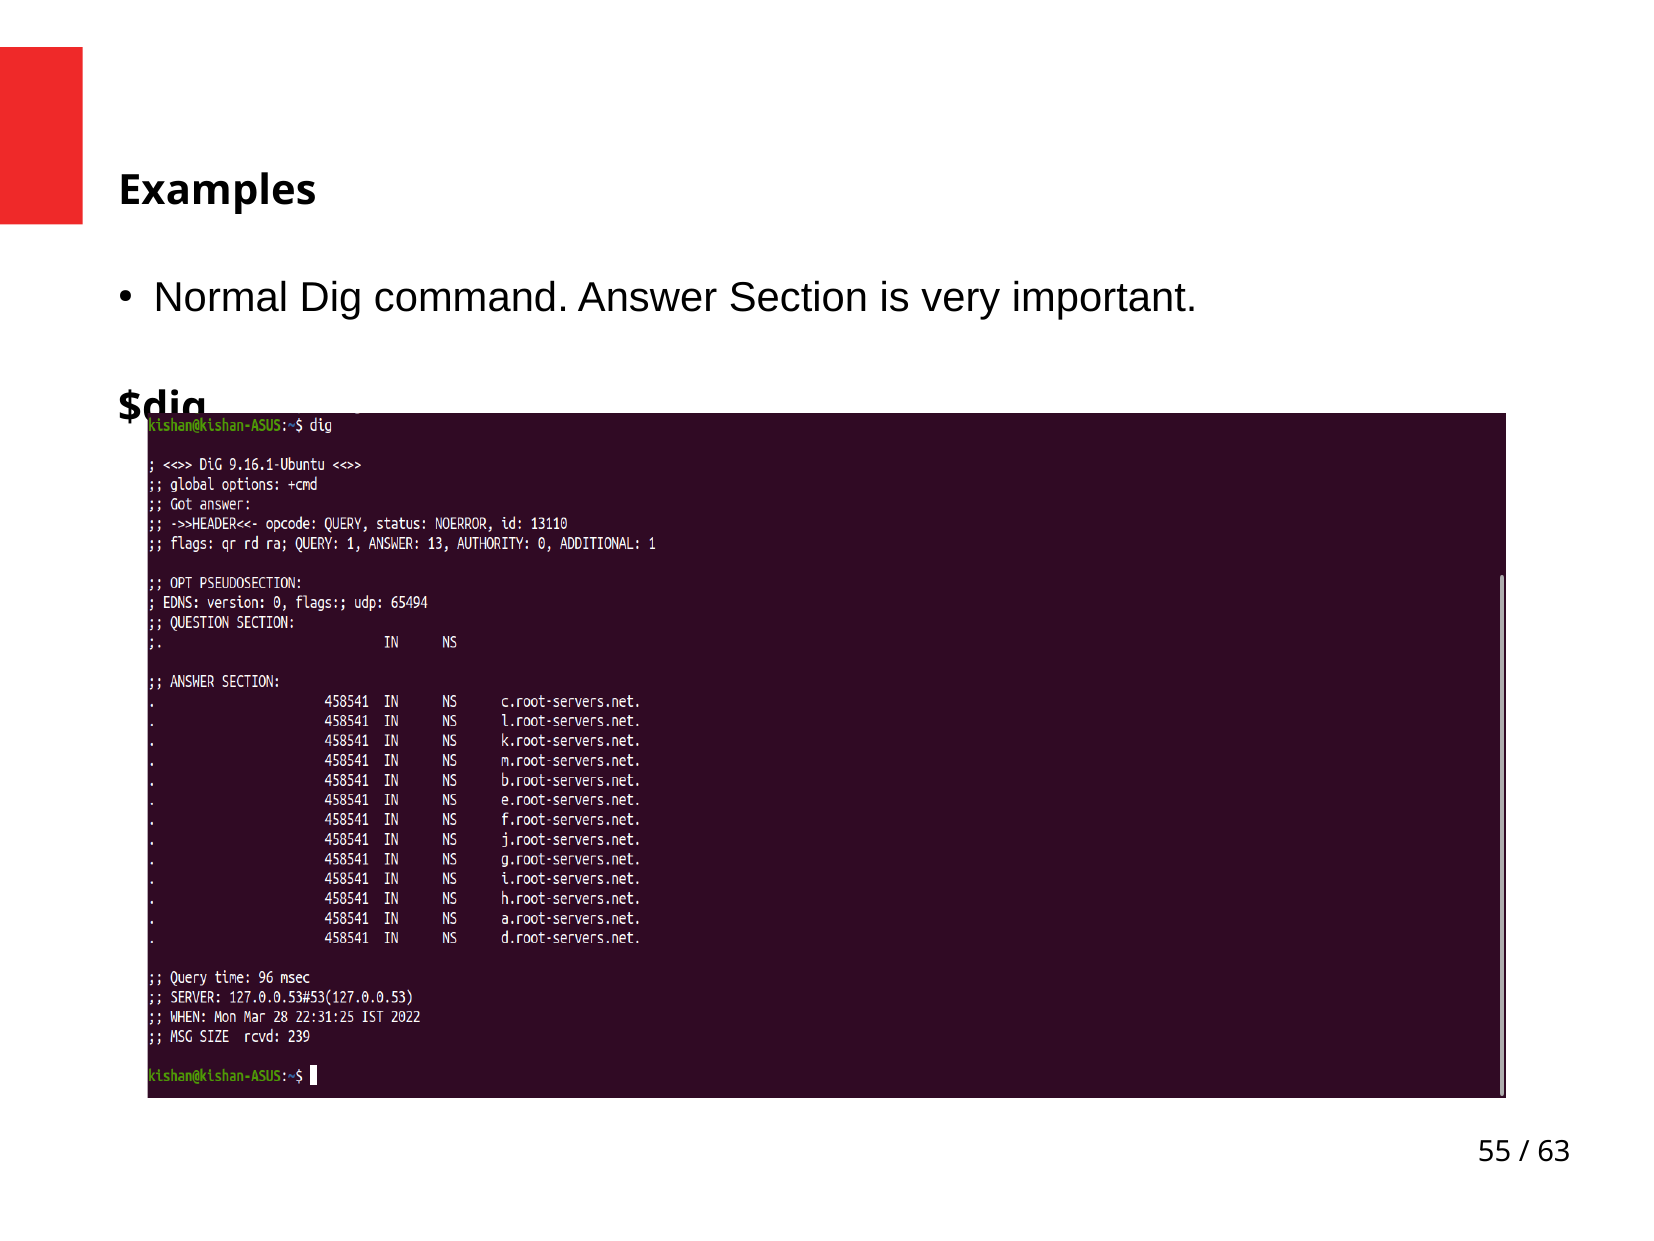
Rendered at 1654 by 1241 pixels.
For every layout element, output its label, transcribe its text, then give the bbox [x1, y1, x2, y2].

picture [147, 413, 1506, 1098]
subtitle Examples Normal Dig command. Answer Section is very important. $dig [118, 159, 1536, 1079]
